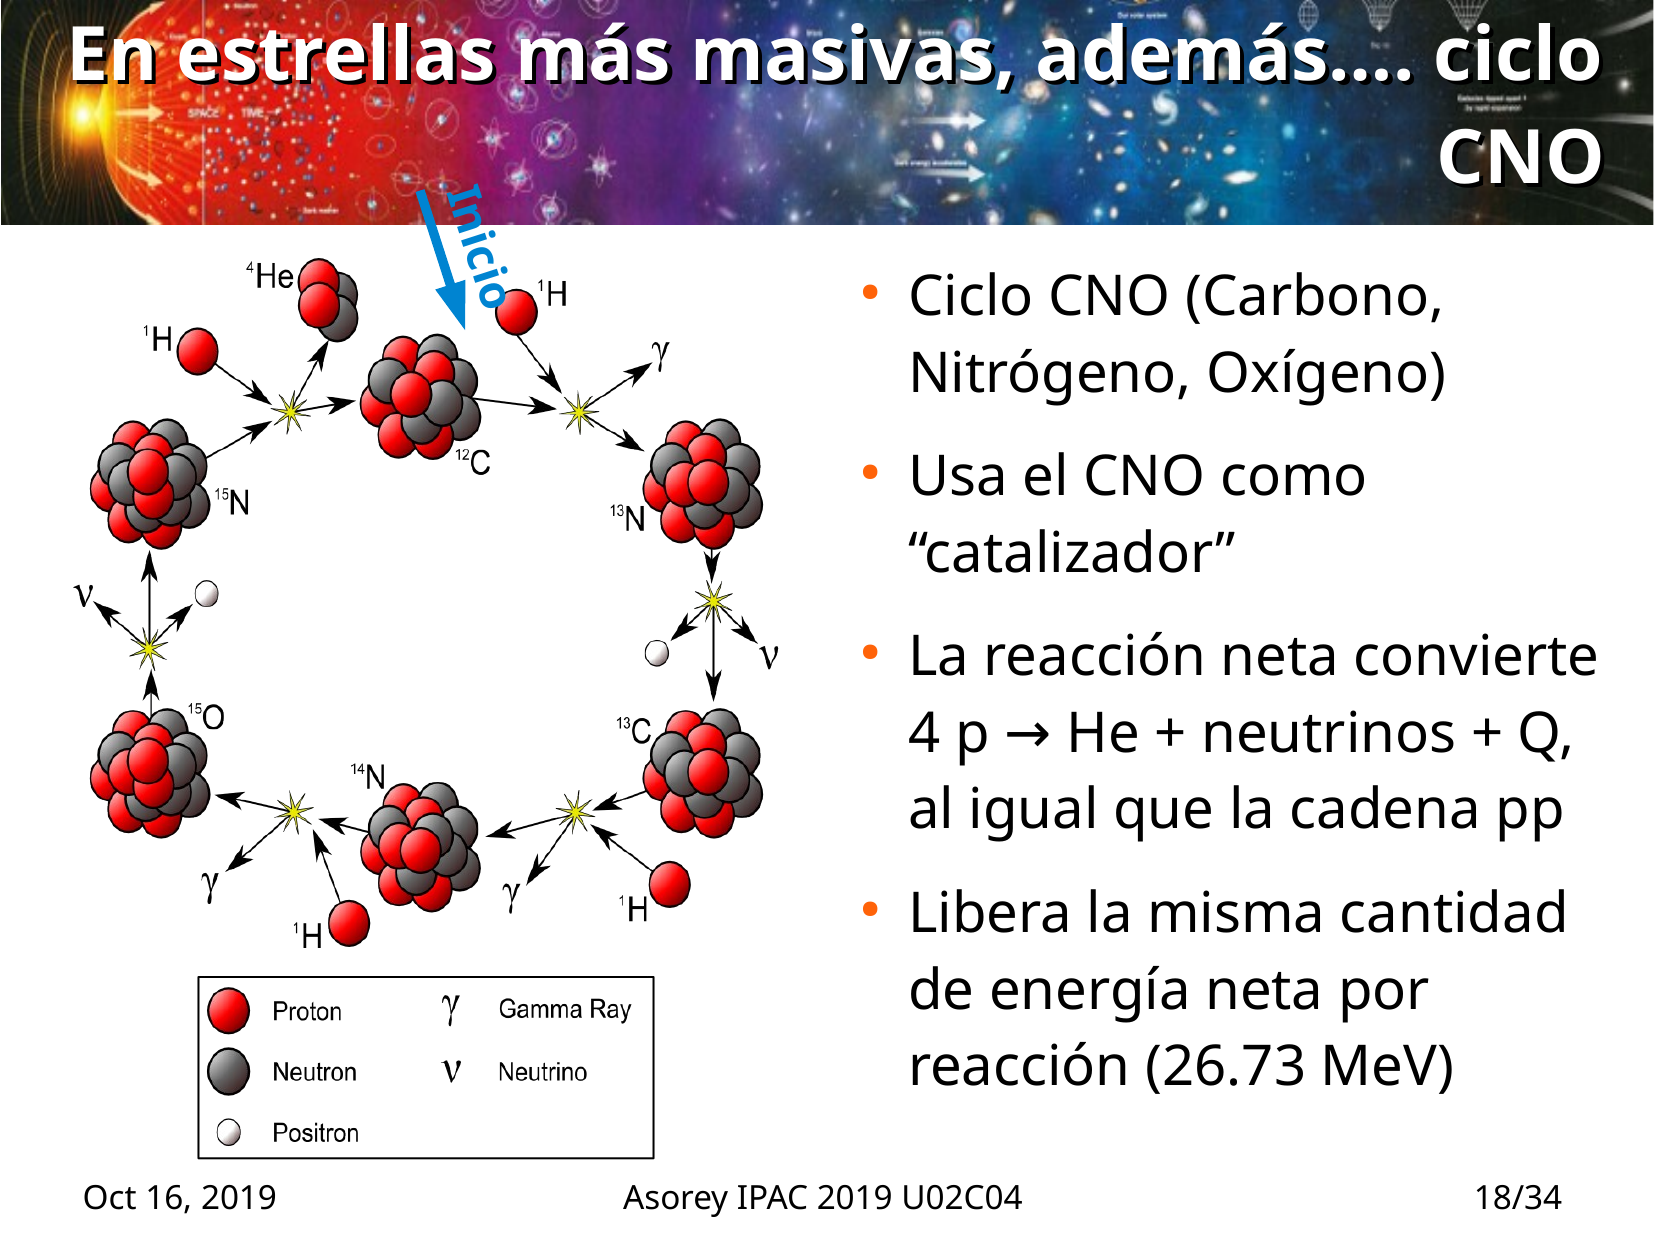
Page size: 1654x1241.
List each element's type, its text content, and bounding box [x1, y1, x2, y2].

picture [2, 239, 849, 1186]
picture [426, 191, 1230, 225]
picture [1, 0, 1654, 225]
list Ciclo CNO (Carbono, Nitrógeno, Oxígeno) Usa el CNO como “catalizador” La reacción neta convierte 4 p → He + neutrinos + Q, al igual que la cadena pp Libera la misma cantidad de energía neta por reacción (26.73 MeV) [844, 255, 1606, 1156]
title En estrellas más masivas, además…. ciclo CNO [45, 15, 1606, 191]
